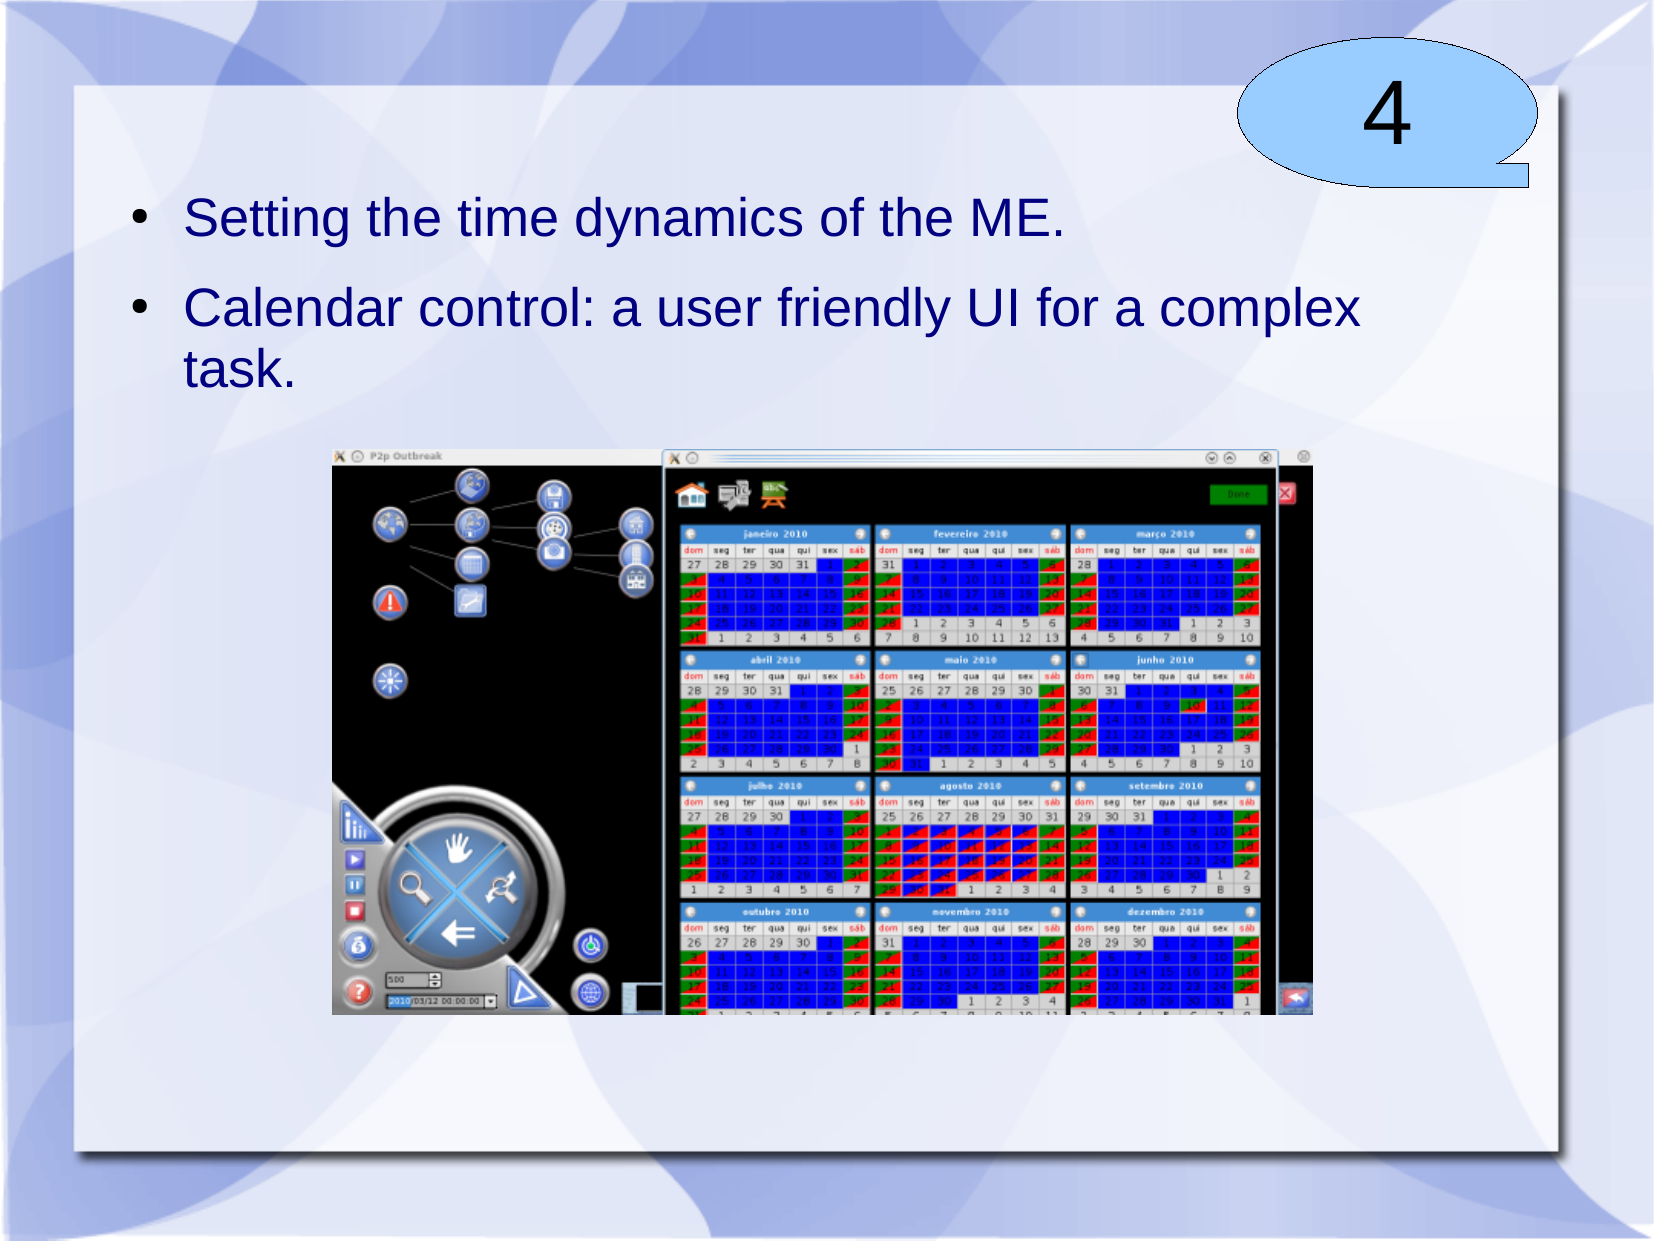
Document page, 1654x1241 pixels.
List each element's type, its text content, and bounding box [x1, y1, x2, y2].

text_box 4 [1237, 37, 1538, 188]
list Setting the time dynamics of the ME. Calendar control: a user friendly UI for a complex task. [112, 187, 1471, 413]
picture [0, 0, 1654, 1241]
